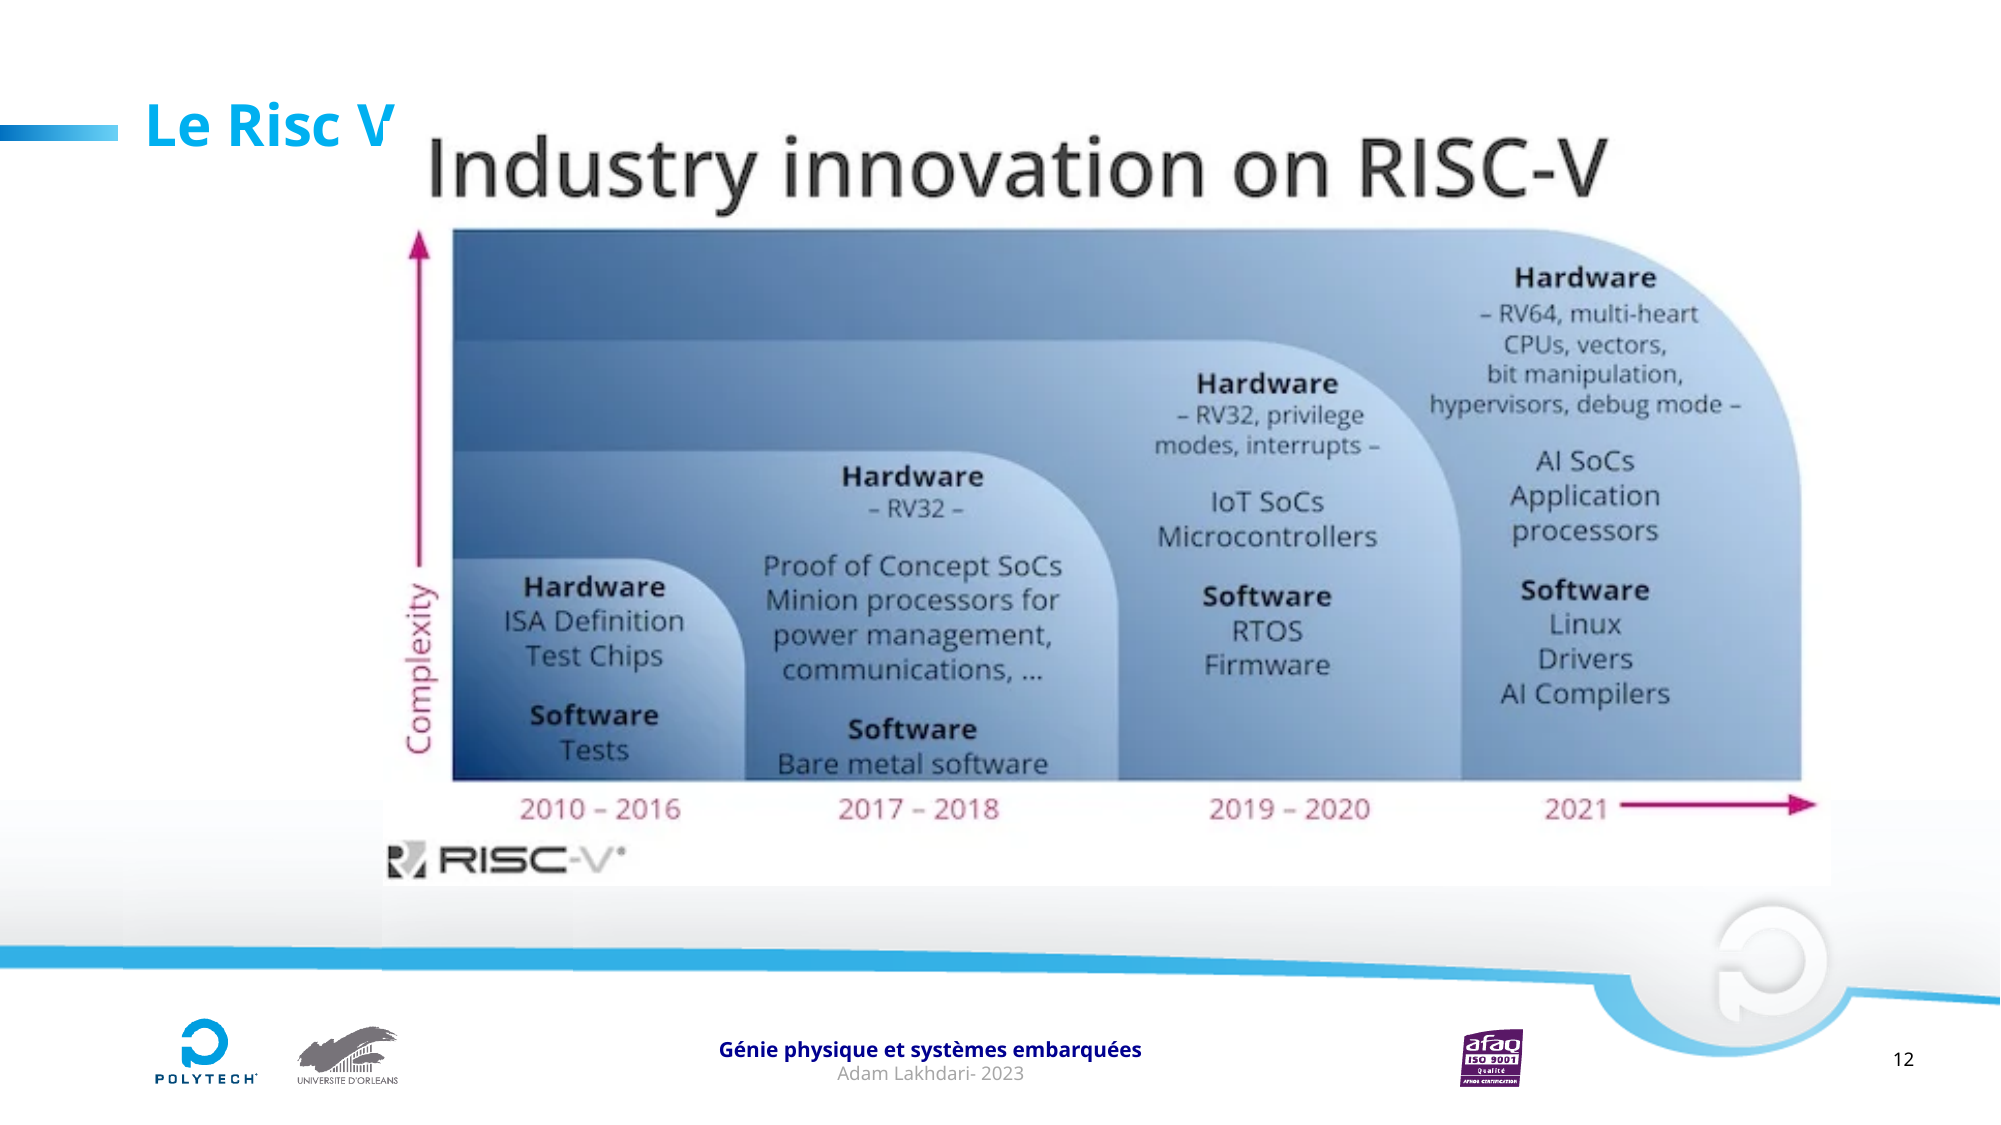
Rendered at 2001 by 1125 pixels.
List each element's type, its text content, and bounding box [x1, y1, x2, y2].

text_box Génie physique et systèmes embarquées Adam Lakhdari- 2023 [402, 1035, 1459, 1085]
title Le Risc V [129, 29, 1930, 218]
picture [0, 121, 2000, 1125]
